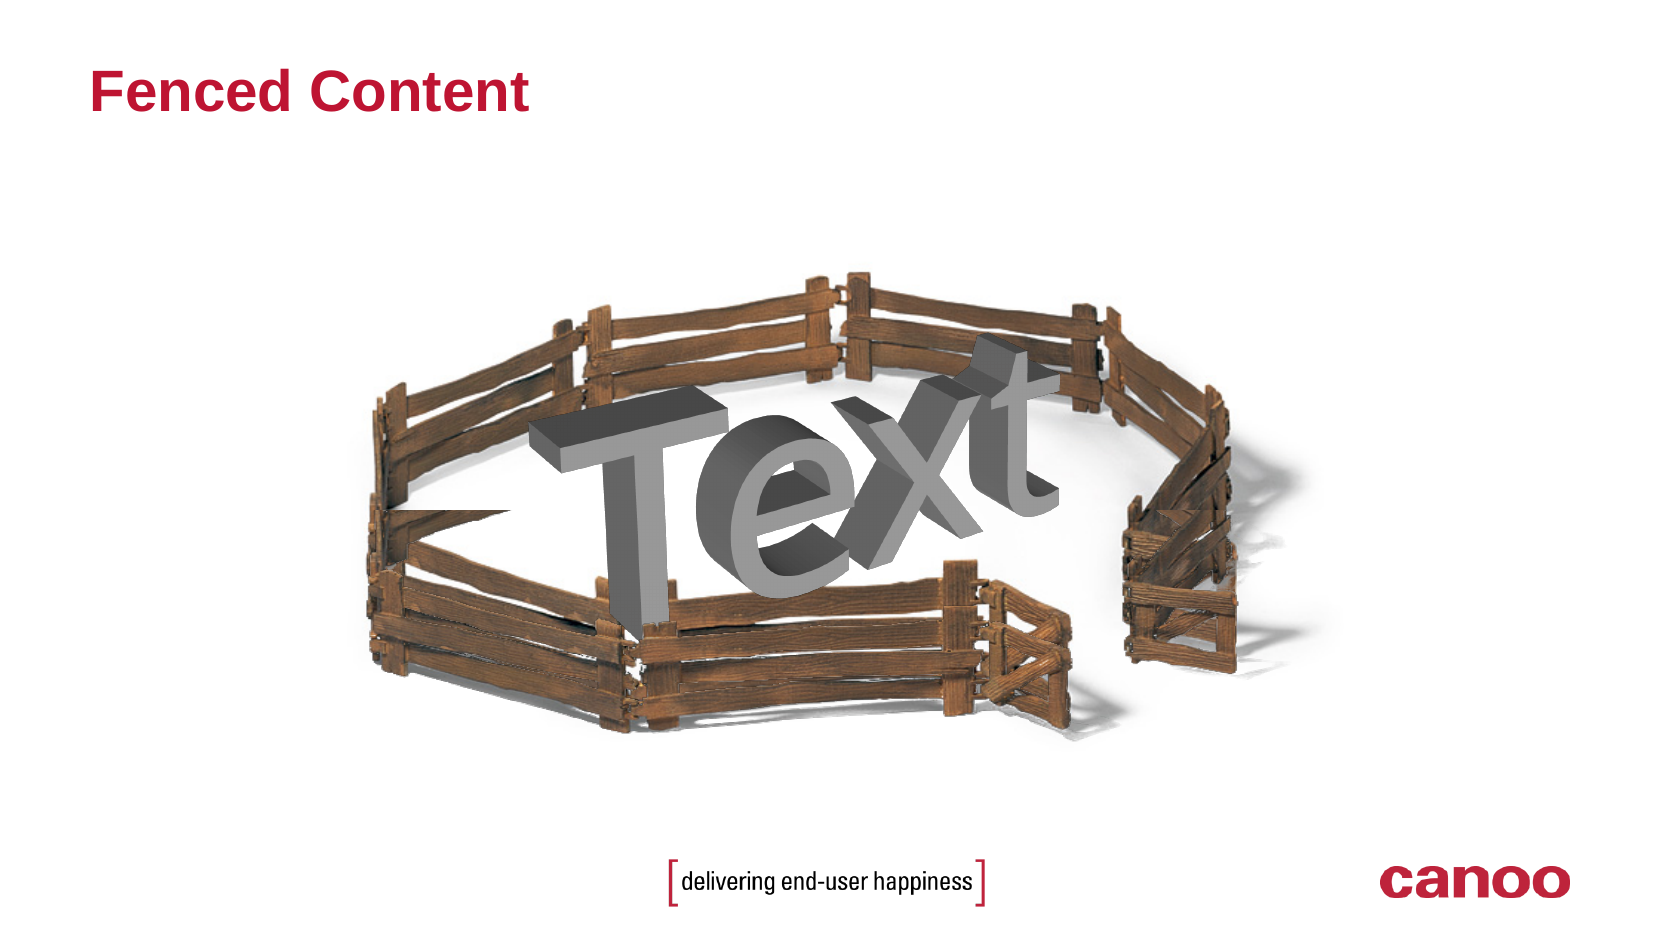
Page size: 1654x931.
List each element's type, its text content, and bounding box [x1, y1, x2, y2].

picture [1380, 866, 1570, 898]
title Fenced Content [75, 45, 1591, 136]
picture [315, 251, 1366, 777]
picture [662, 855, 991, 910]
